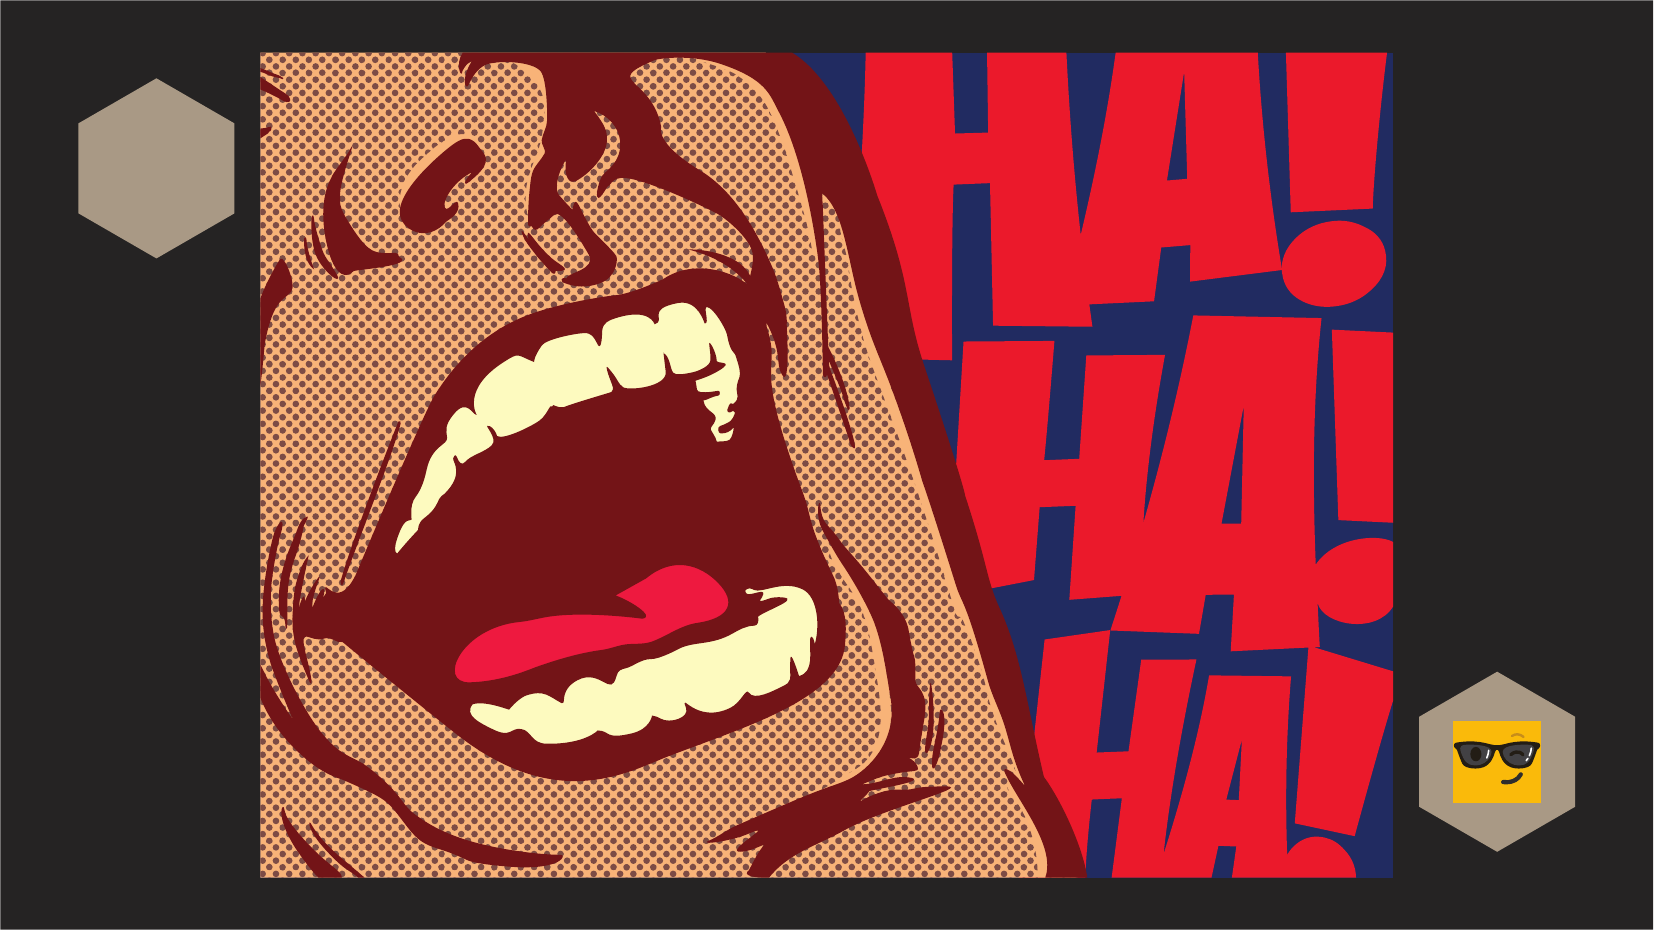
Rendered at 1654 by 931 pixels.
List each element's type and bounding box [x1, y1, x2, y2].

picture [1452, 721, 1542, 804]
picture [260, 52, 1394, 878]
